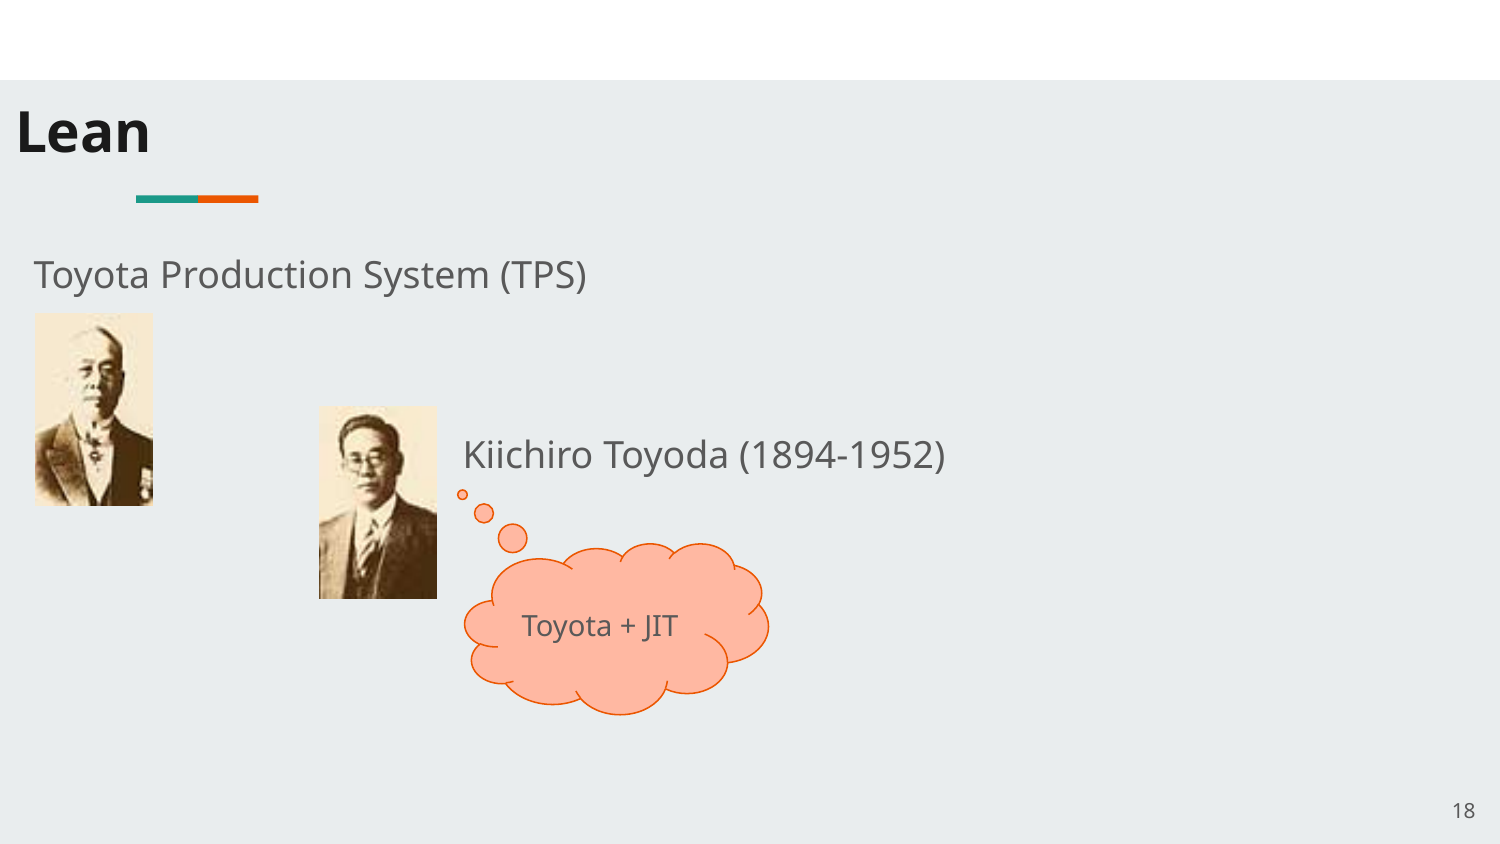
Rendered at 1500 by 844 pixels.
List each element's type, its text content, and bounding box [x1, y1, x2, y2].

text_box Toyota + JIT [464, 543, 769, 715]
picture [319, 406, 437, 599]
subtitle Toyota Production System (TPS) Kiichiro Toyoda (1894-1952) [18, 235, 1466, 787]
title Lean [0, 80, 1101, 181]
picture [35, 313, 153, 506]
text_box Toyota + JIT [474, 503, 494, 523]
slide_number <number> [1400, 779, 1491, 844]
text_box Toyota + JIT [498, 524, 527, 553]
